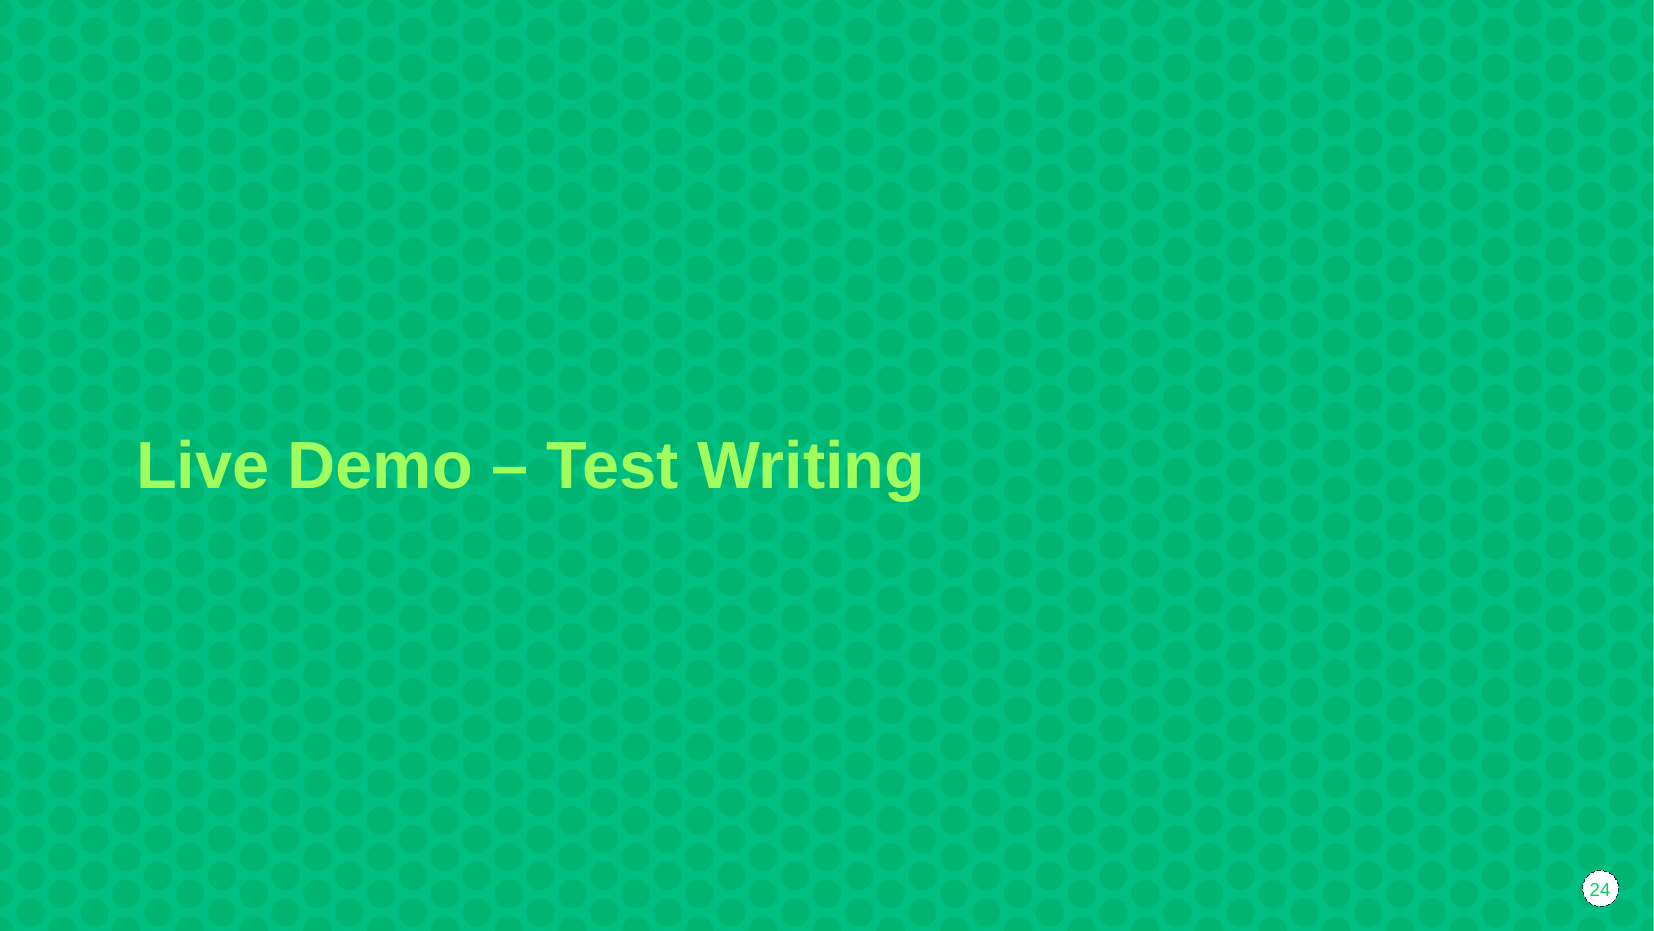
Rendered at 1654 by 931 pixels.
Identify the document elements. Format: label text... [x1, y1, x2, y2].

picture [0, 0, 1654, 931]
title Live Demo – Test Writing [121, 387, 1531, 543]
